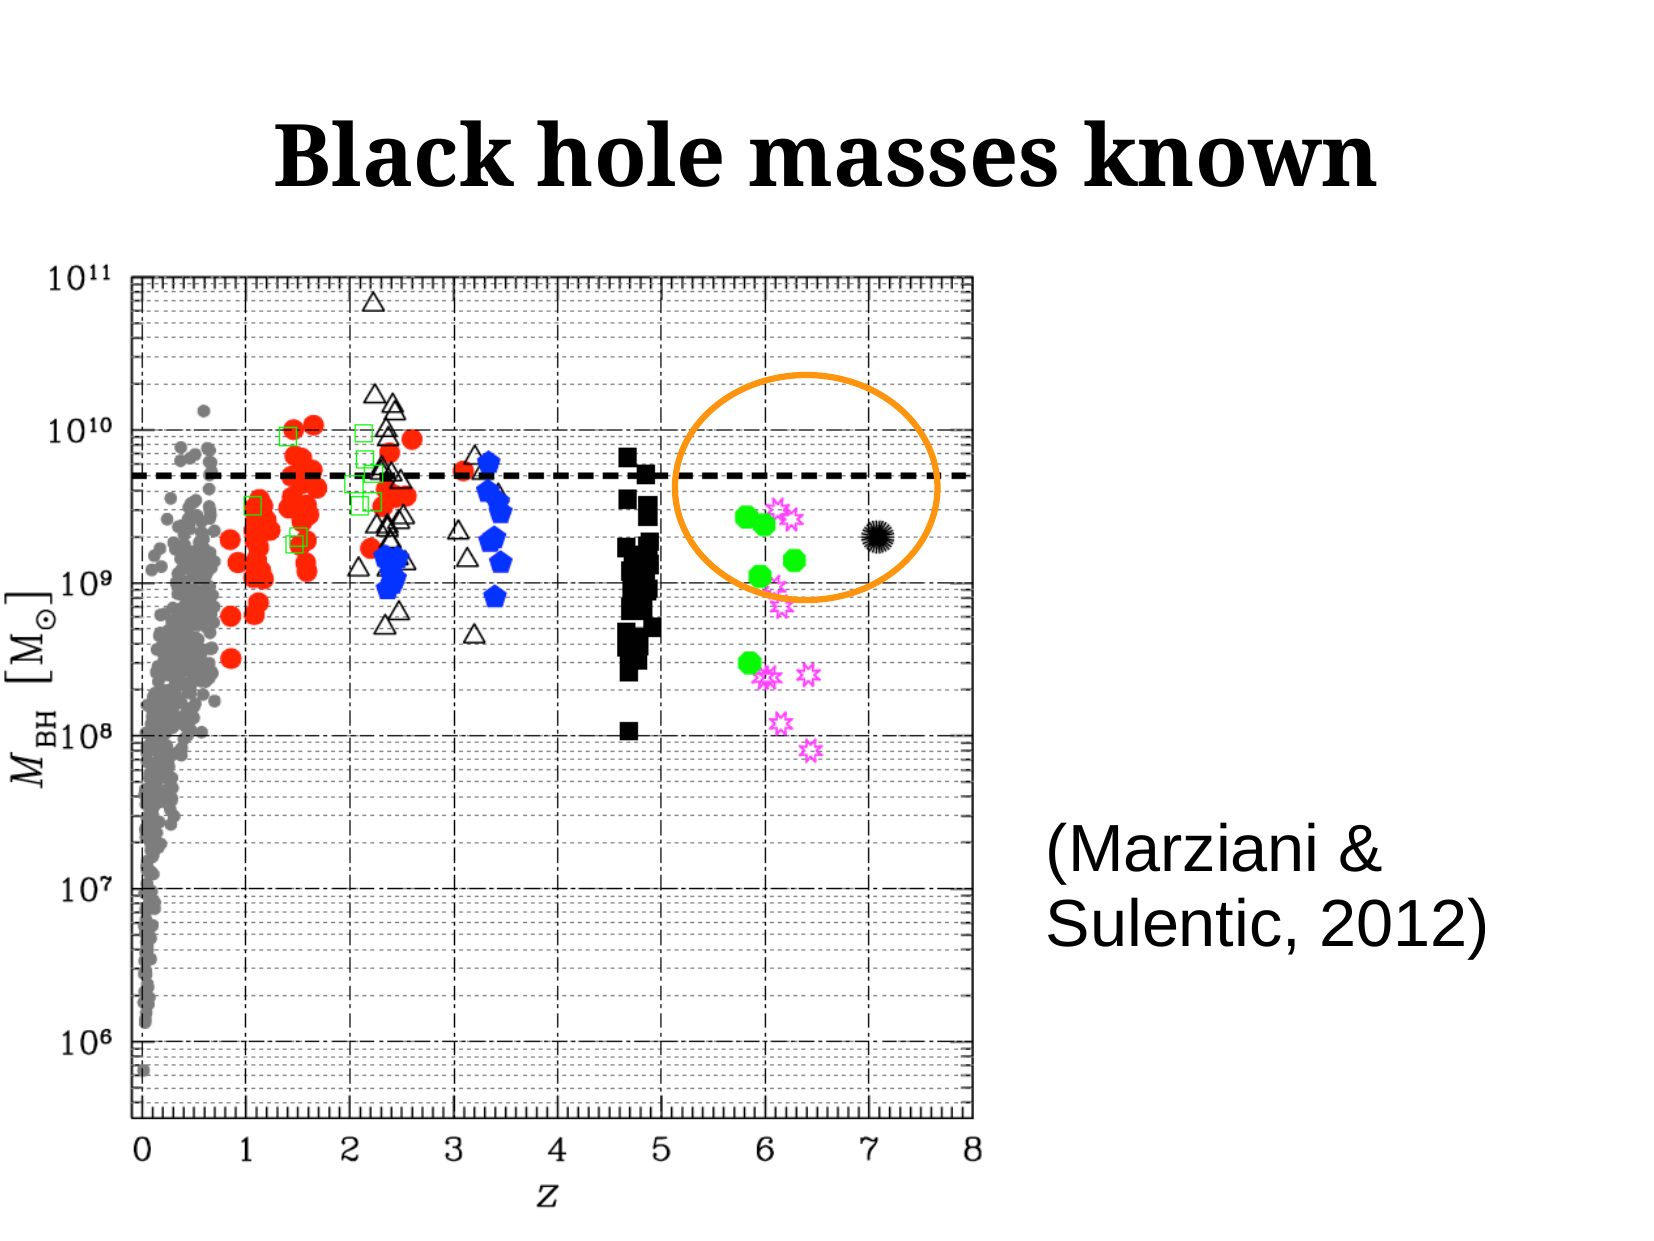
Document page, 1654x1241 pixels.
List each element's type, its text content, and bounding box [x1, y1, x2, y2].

picture [2, 261, 987, 1212]
list (Marziani & Sulentic, 2012) [987, 290, 1571, 1126]
title Black hole masses known [82, 49, 1571, 257]
